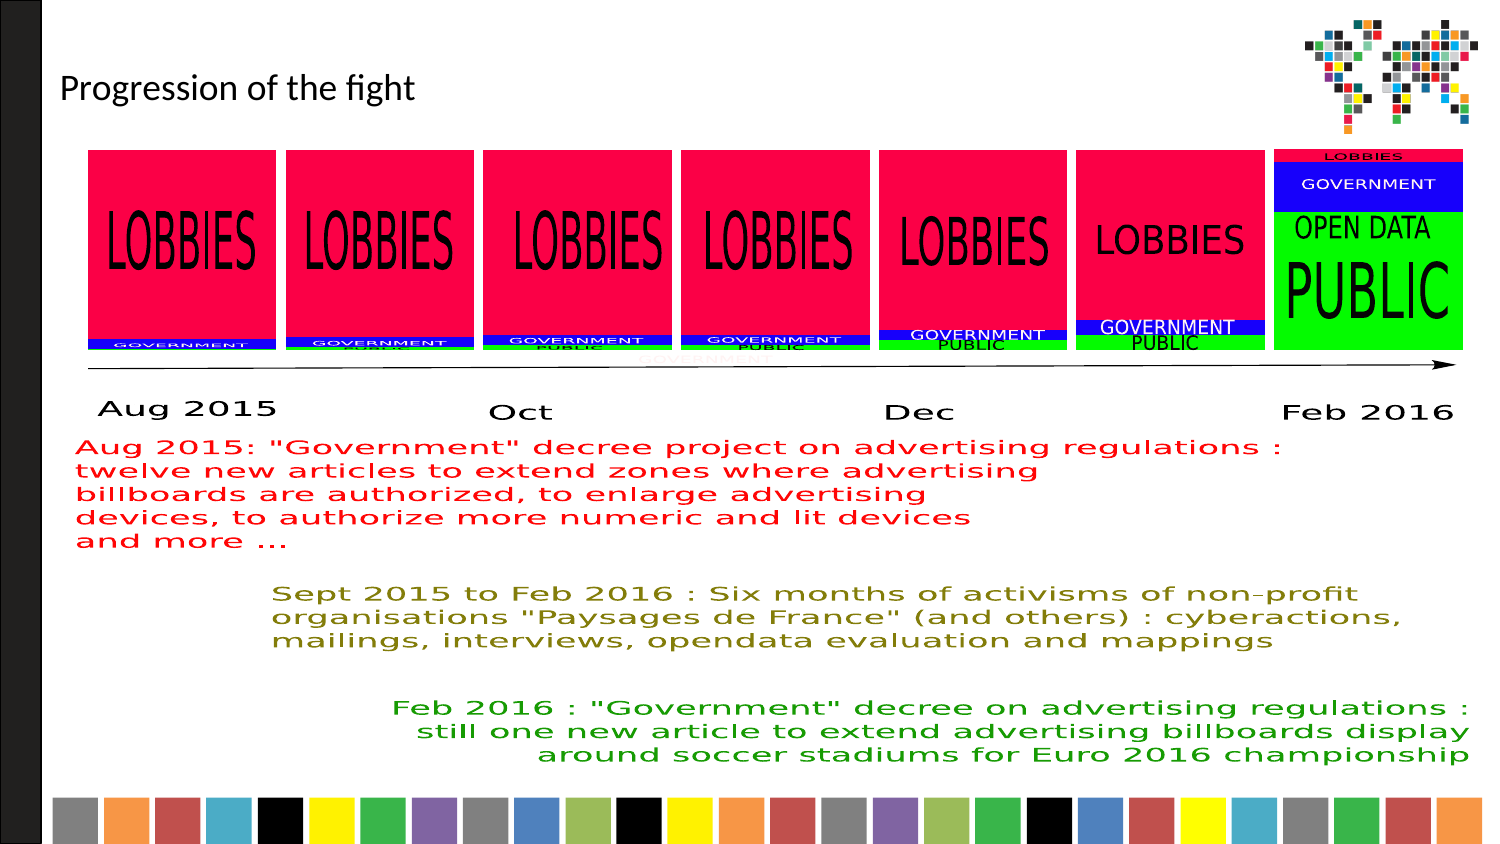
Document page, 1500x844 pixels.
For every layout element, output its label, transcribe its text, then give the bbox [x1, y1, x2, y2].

picture [75, 148, 1477, 768]
picture [1305, 20, 1478, 134]
text_box Progression of the fight [59, 15, 1280, 156]
